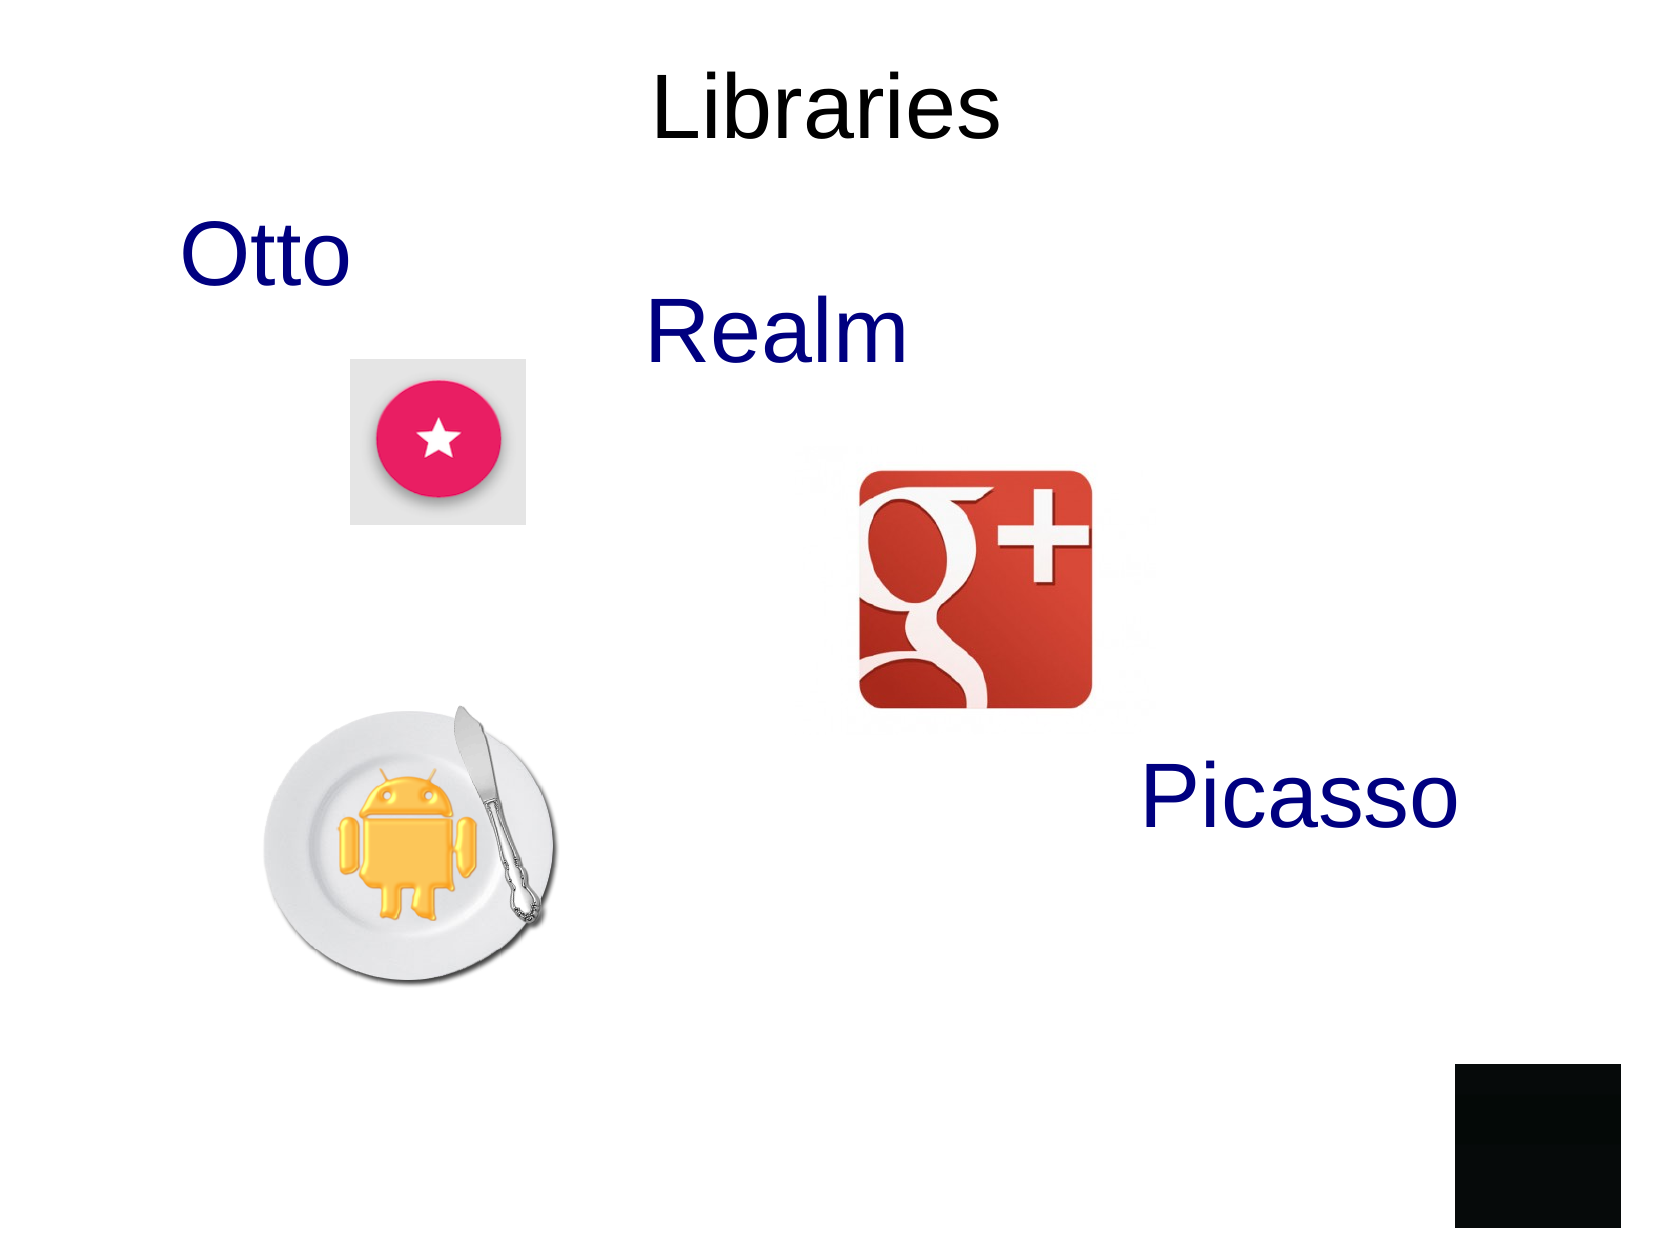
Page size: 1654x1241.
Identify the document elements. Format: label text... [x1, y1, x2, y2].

text_box Realm [630, 272, 925, 391]
picture [255, 704, 563, 991]
picture [795, 446, 1156, 736]
picture [1455, 1064, 1621, 1228]
picture [350, 359, 526, 526]
title Libraries [82, 2, 1571, 211]
text_box Otto [165, 195, 368, 313]
text_box Picasso [1125, 737, 1477, 856]
